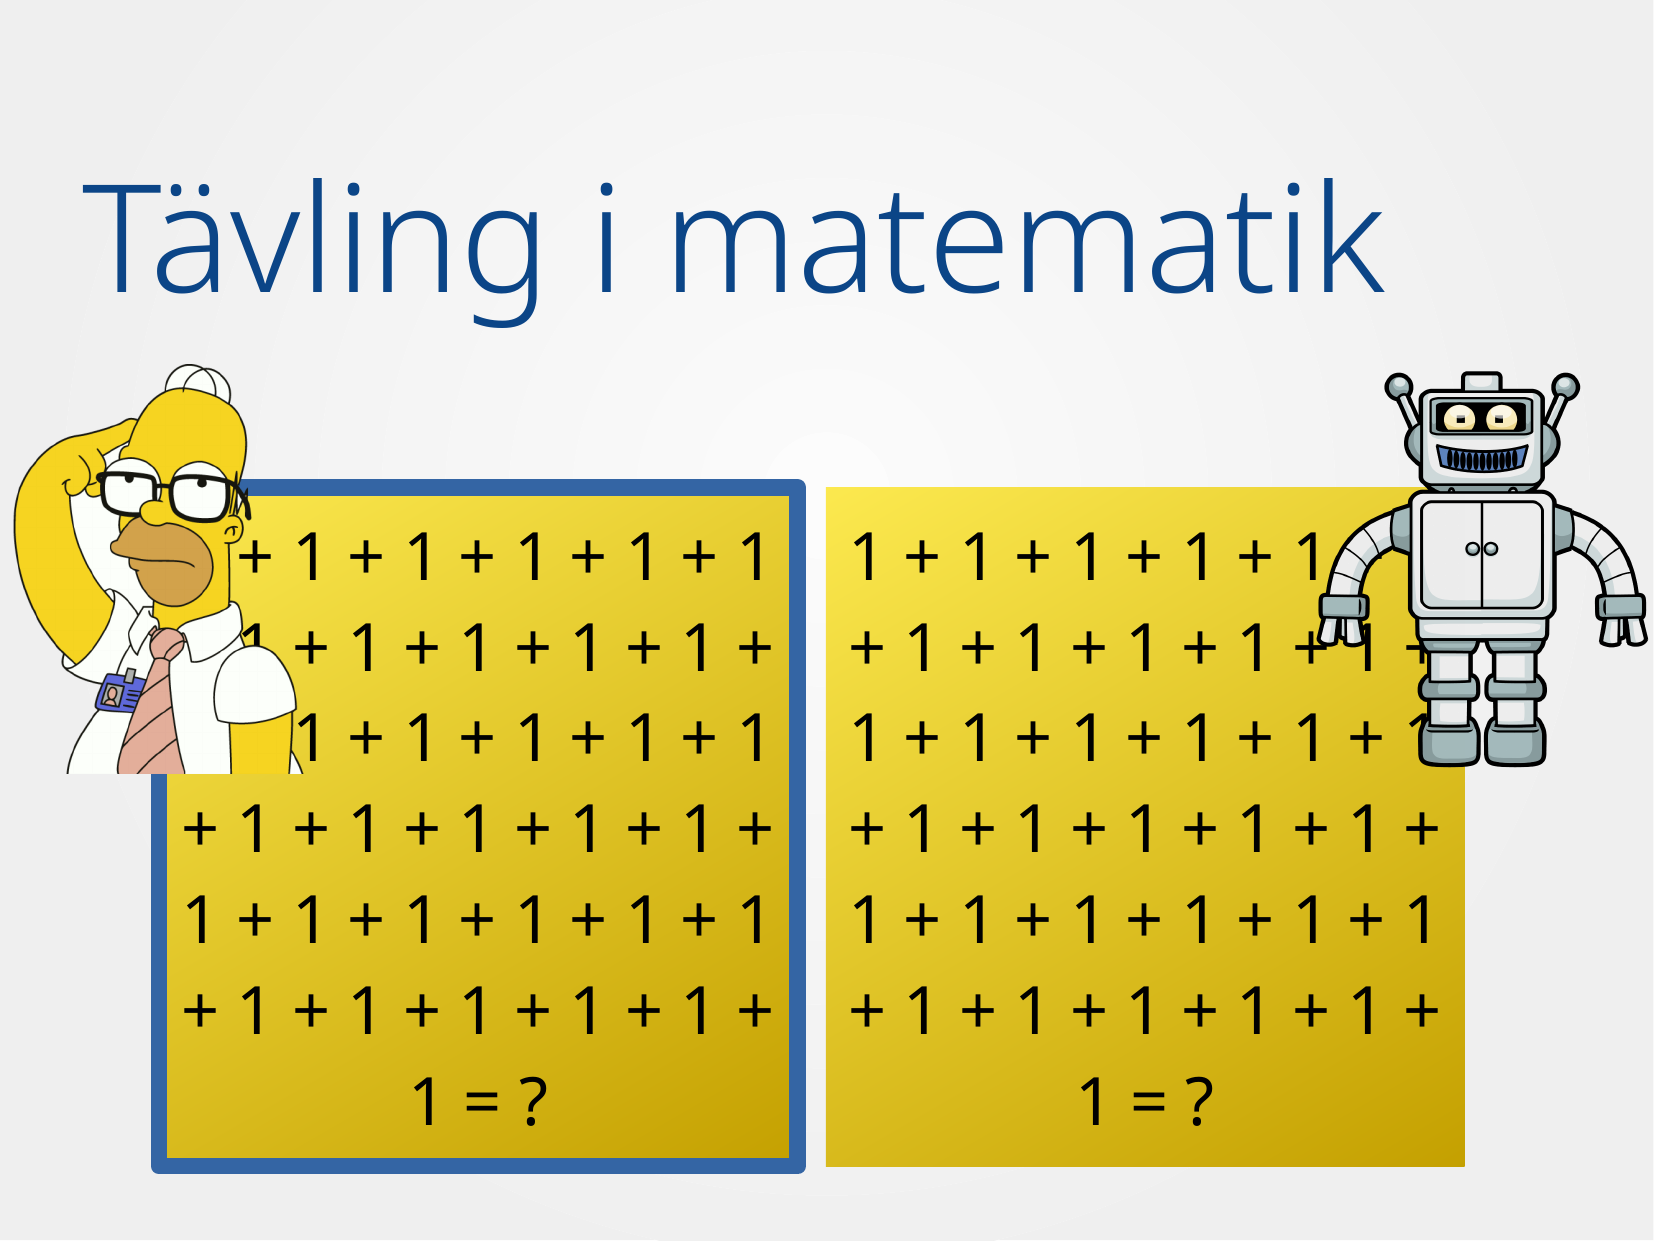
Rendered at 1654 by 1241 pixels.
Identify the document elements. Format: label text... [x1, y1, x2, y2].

title Tävling i matematik [82, 80, 1654, 337]
list 1 + 1 + 1 + 1 + 1 + 1 + 1 + 1 + 1 + 1 + 1 + 1 + 1 + 1 + 1 + 1 + 1 + 1 + 1 + 1 + 1 + 1 + 1 + 1 + 1 + 1 + 1 + 1 + 1 + 1 + 1 + 1 + 1 + 1 = ? [159, 487, 798, 1167]
list 1 + 1 + 1 + 1 + 1 + 1 + 1 + 1 + 1 + 1 + 1 + 1 + 1 + 1 + 1 + 1 + 1 + 1 + 1 + 1 + 1 + 1 + 1 + 1 + 1 + 1 + 1 + 1 + 1 + 1 + 1 + 1 + 1 + 1 = ? [825, 487, 1465, 1167]
picture [0, 364, 313, 774]
picture [1312, 364, 1653, 775]
